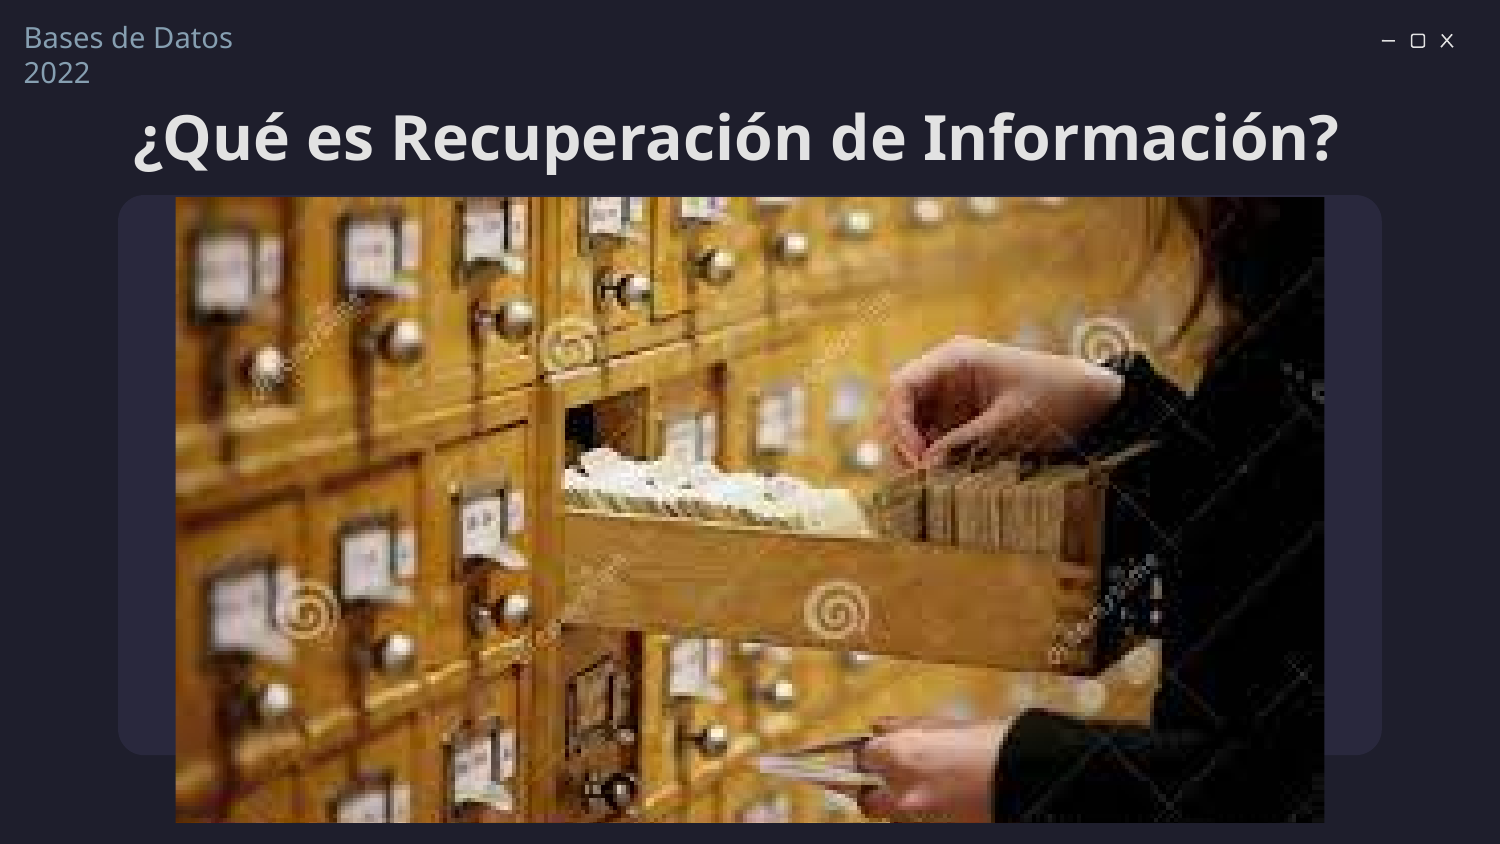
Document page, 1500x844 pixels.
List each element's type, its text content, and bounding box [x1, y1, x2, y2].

title ¿Qué es Recuperación de Información? [118, 88, 1382, 183]
picture [175, 197, 1325, 823]
